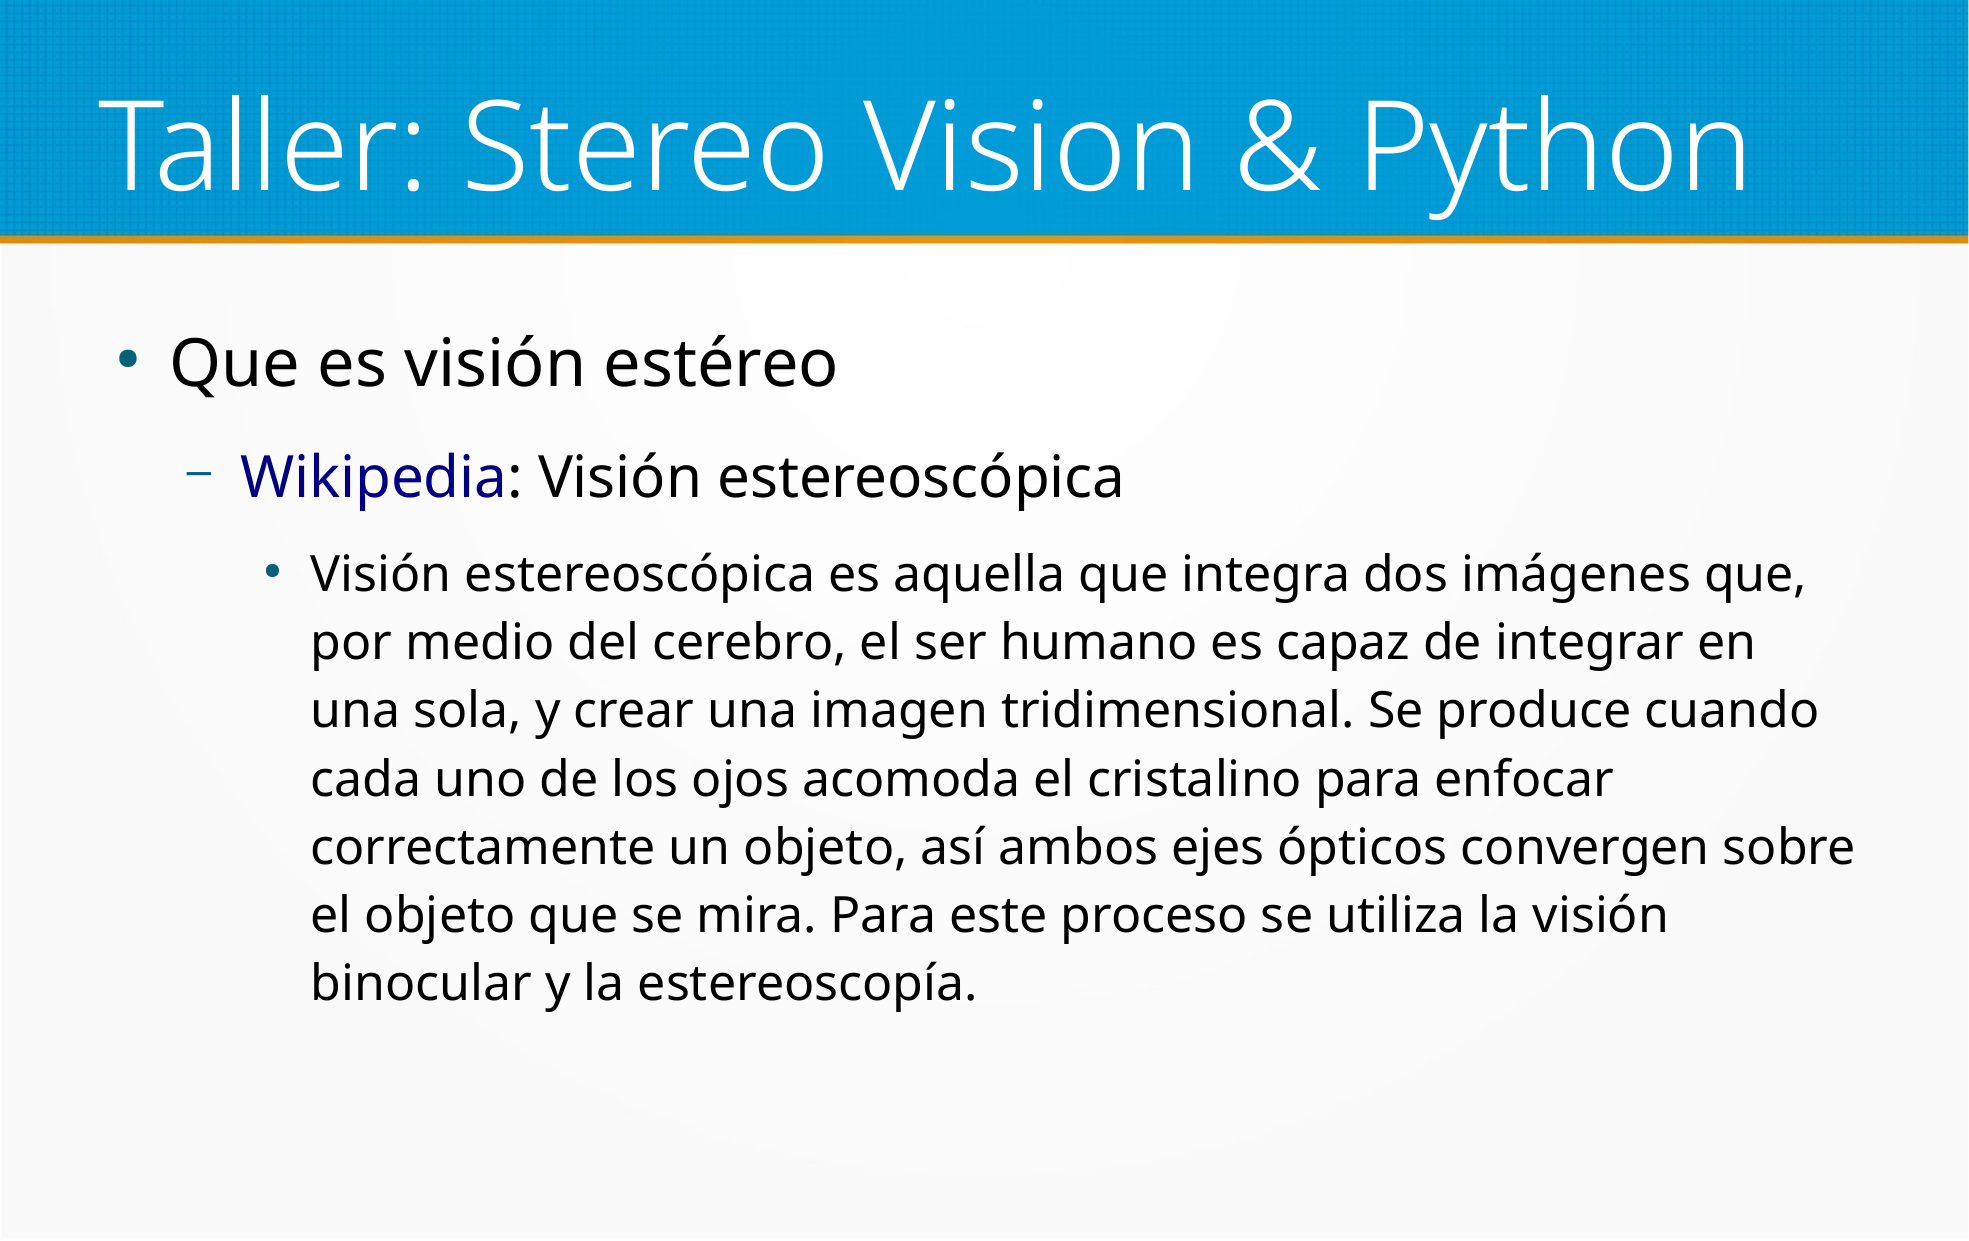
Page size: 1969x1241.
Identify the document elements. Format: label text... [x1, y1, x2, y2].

picture [0, 233, 1969, 1241]
list Que es visión estéreo Wikipedia: Visión estereoscópica Visión estereoscópica es aquella que integra dos imágenes que, por medio del cerebro, el ser humano es capaz de integrar en una sola, y crear una imagen tridimensional. Se produce cuando cada uno de los ojos acomoda el cristalino para enfocar correctamente un objeto, así ambos ejes ópticos convergen sobre el objeto que se mira. Para este proceso se utiliza la visión binocular y la estereoscopía. [98, 315, 1861, 1081]
title Taller: Stereo Vision & Python [98, 19, 1870, 227]
